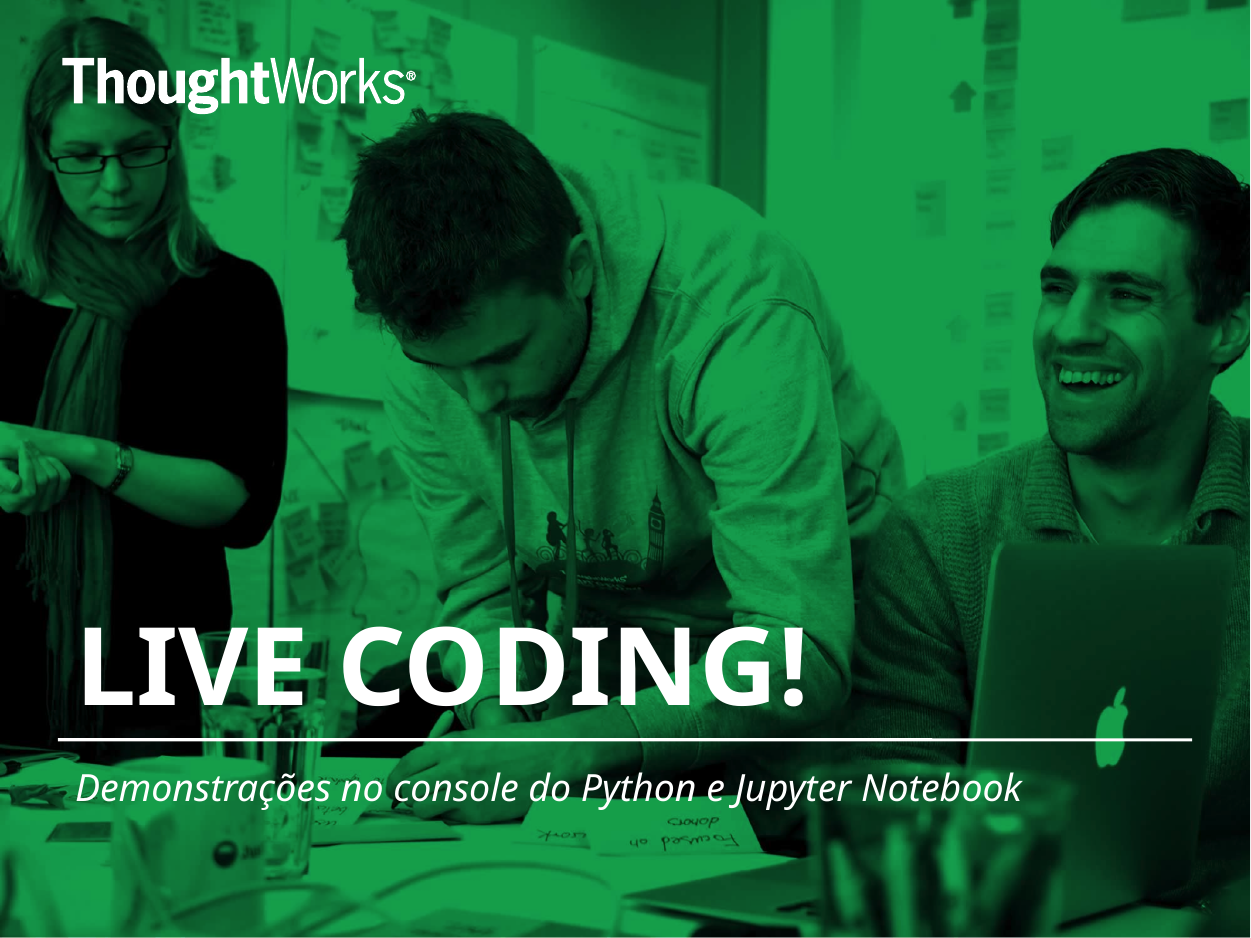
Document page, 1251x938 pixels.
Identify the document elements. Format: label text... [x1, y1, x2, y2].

title LIVE CODING! [62, 437, 1188, 740]
list Demonstrações no console do Python e Jupyter Notebook [62, 751, 1188, 909]
picture [0, 0, 1251, 938]
